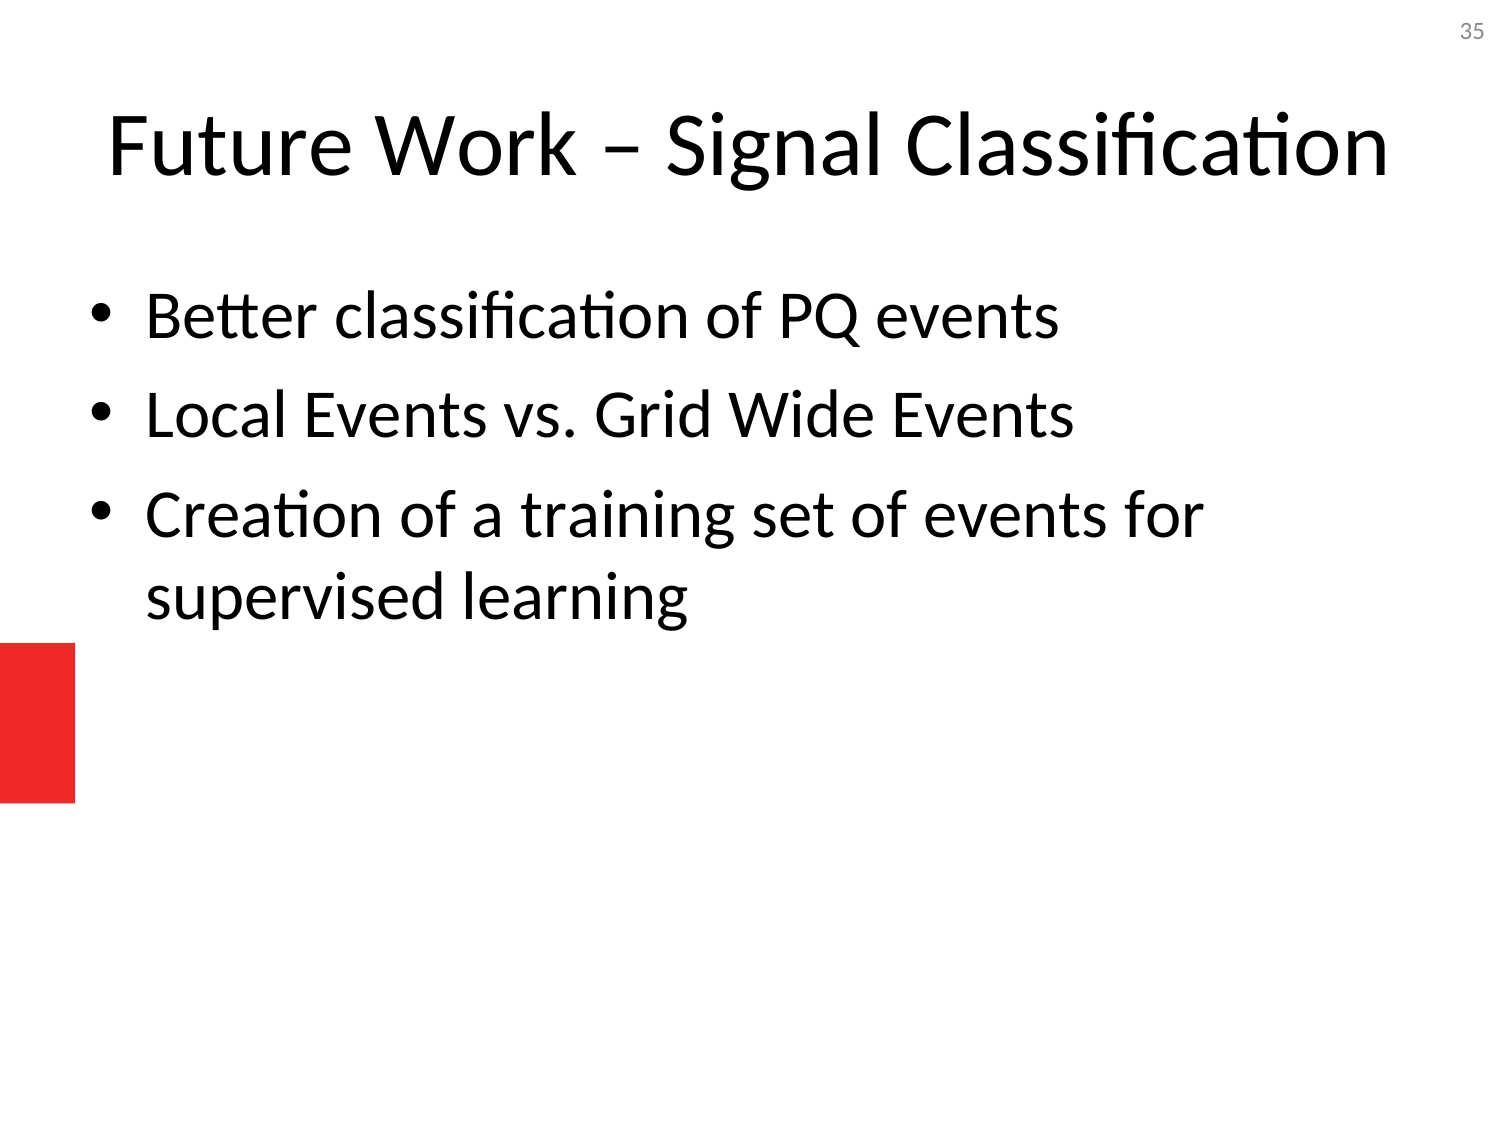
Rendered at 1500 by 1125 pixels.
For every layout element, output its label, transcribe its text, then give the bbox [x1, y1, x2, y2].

text_box Future Work – Signal Classification [75, 45, 1426, 233]
text_box <number> [1149, 0, 1500, 60]
text_box Better classification of PQ events Local Events vs. Grid Wide Events Creation of a training set of events for supervised learning [75, 262, 1426, 1005]
